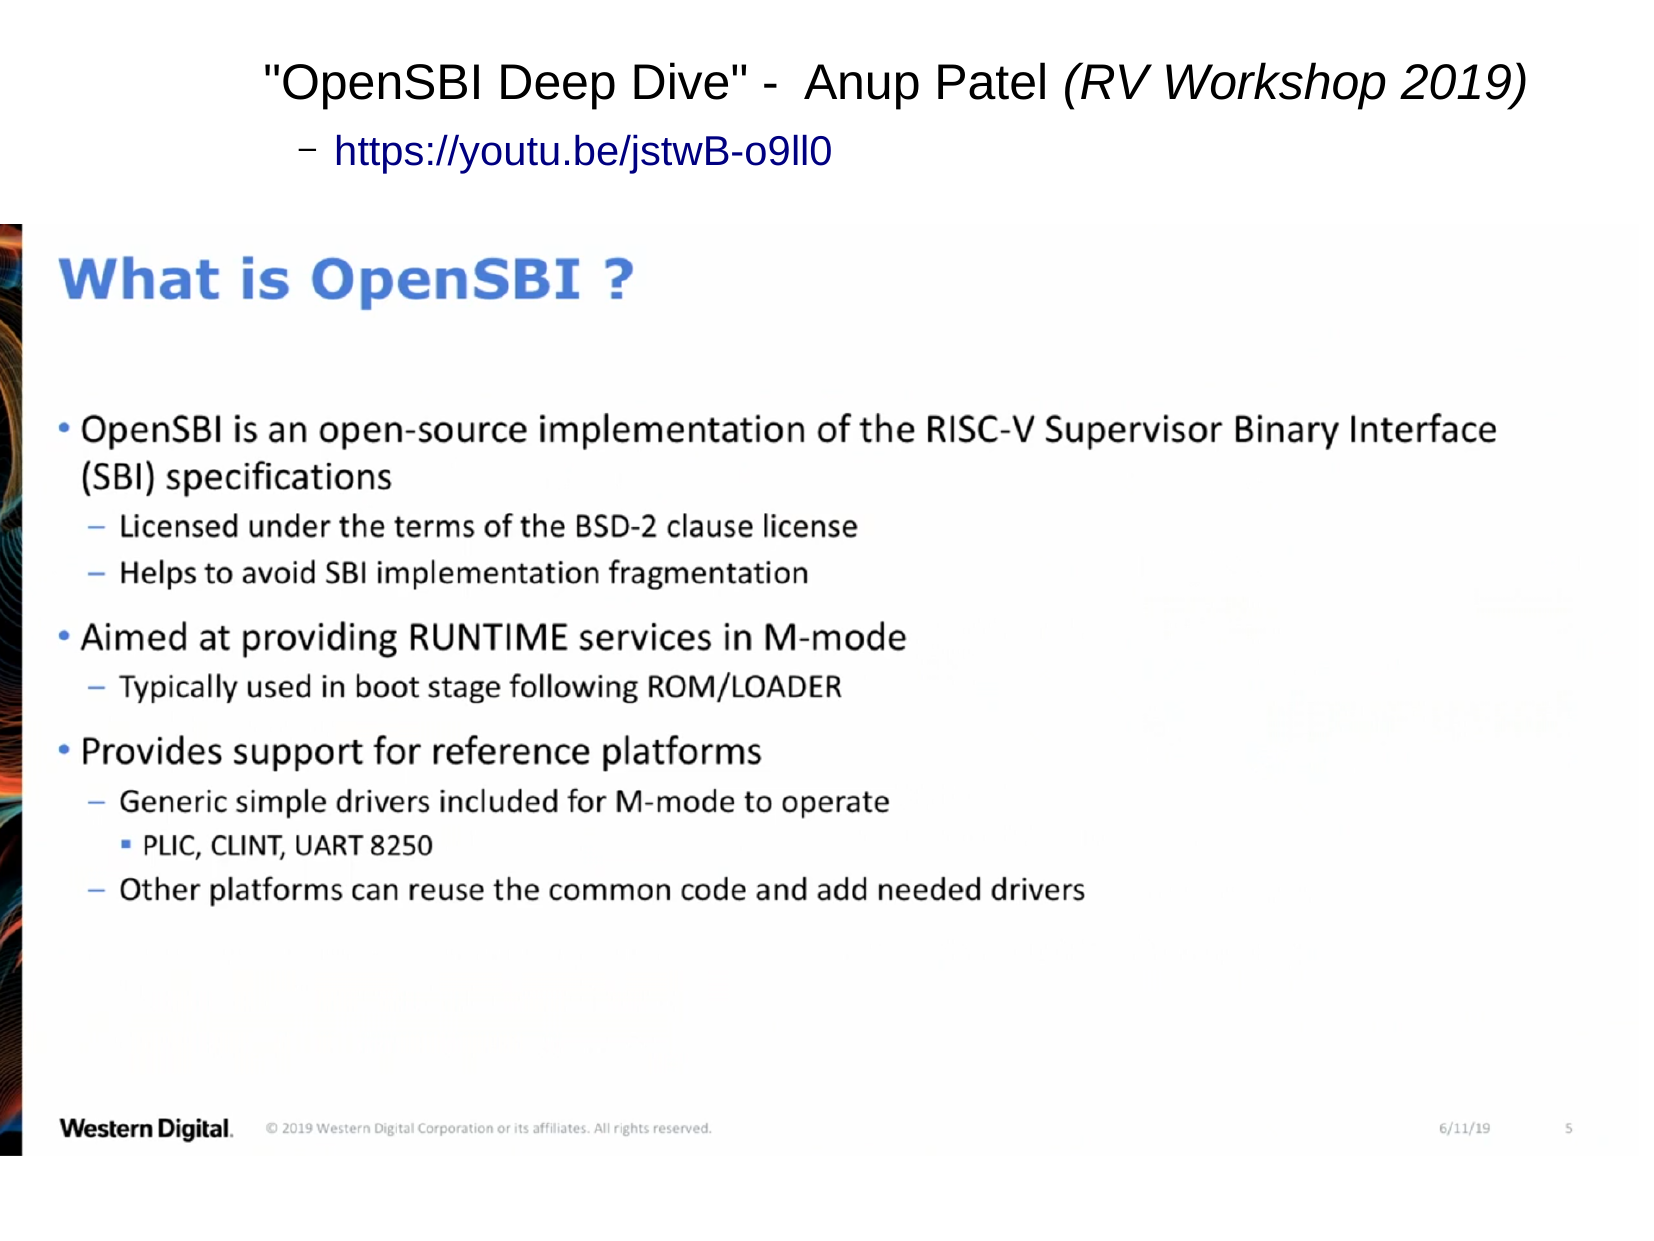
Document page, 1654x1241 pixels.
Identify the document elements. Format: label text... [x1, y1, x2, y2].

list "OpenSBI Deep Dive" - Anup Patel (RV Workshop 2019) https://youtu.be/jstwB-o9ll0 [0, 54, 1605, 224]
picture [0, 224, 1639, 1156]
